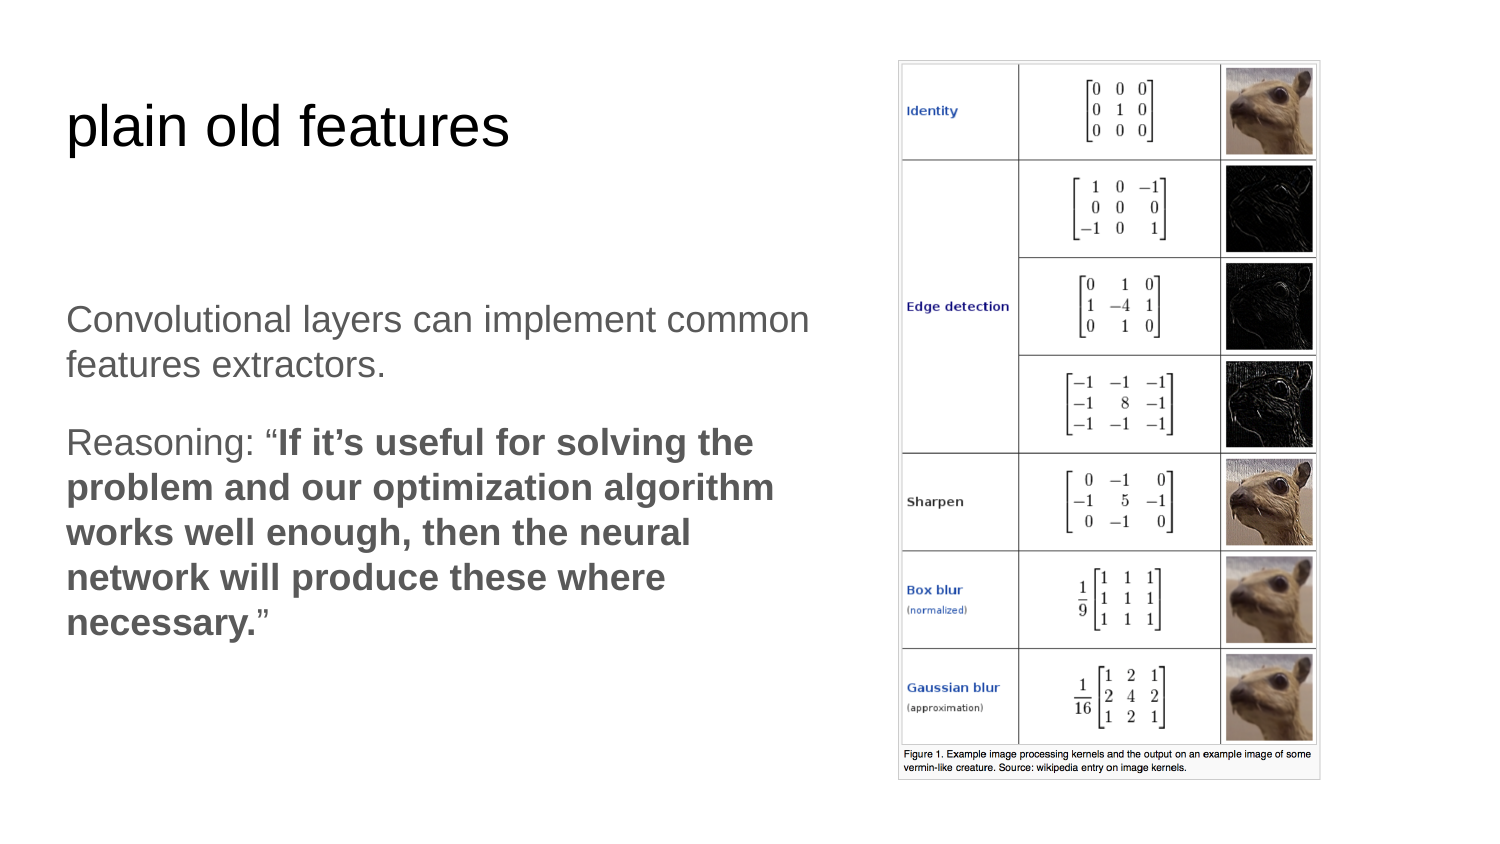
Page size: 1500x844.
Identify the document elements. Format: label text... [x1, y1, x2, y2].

list Convolutional layers can implement common features extractors. Reasoning: “If it’s useful for solving the problem and our optimization algorithm works well enough, then the neural network will produce these where necessary.” [51, 189, 840, 750]
picture [892, 55, 1329, 789]
title plain old features [51, 72, 840, 167]
